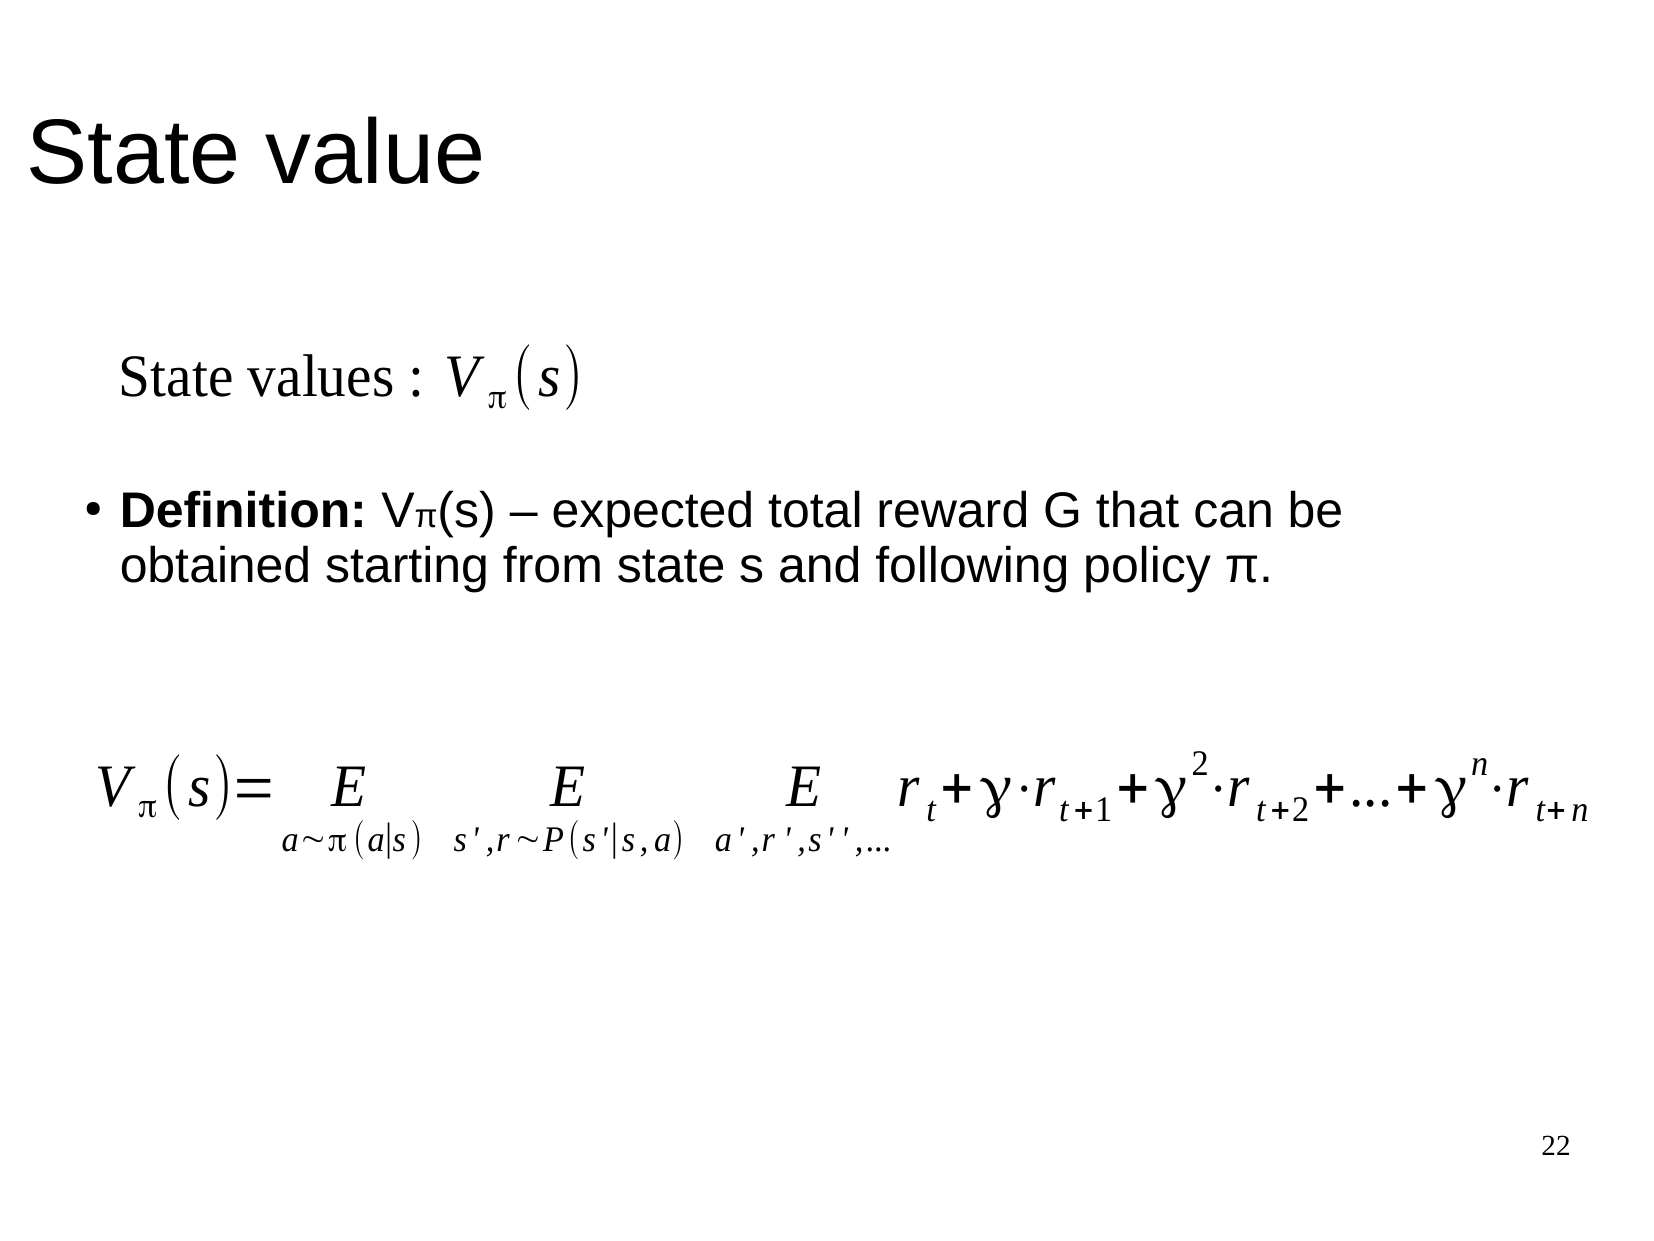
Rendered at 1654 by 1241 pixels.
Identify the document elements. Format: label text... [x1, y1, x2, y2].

text_box State value [11, 93, 1477, 211]
chart [104, 340, 596, 413]
chart [80, 741, 1602, 862]
text_box Definition: Vπ(s) – expected total reward G that can be obtained starting from state s and following policy π. [34, 418, 1361, 603]
